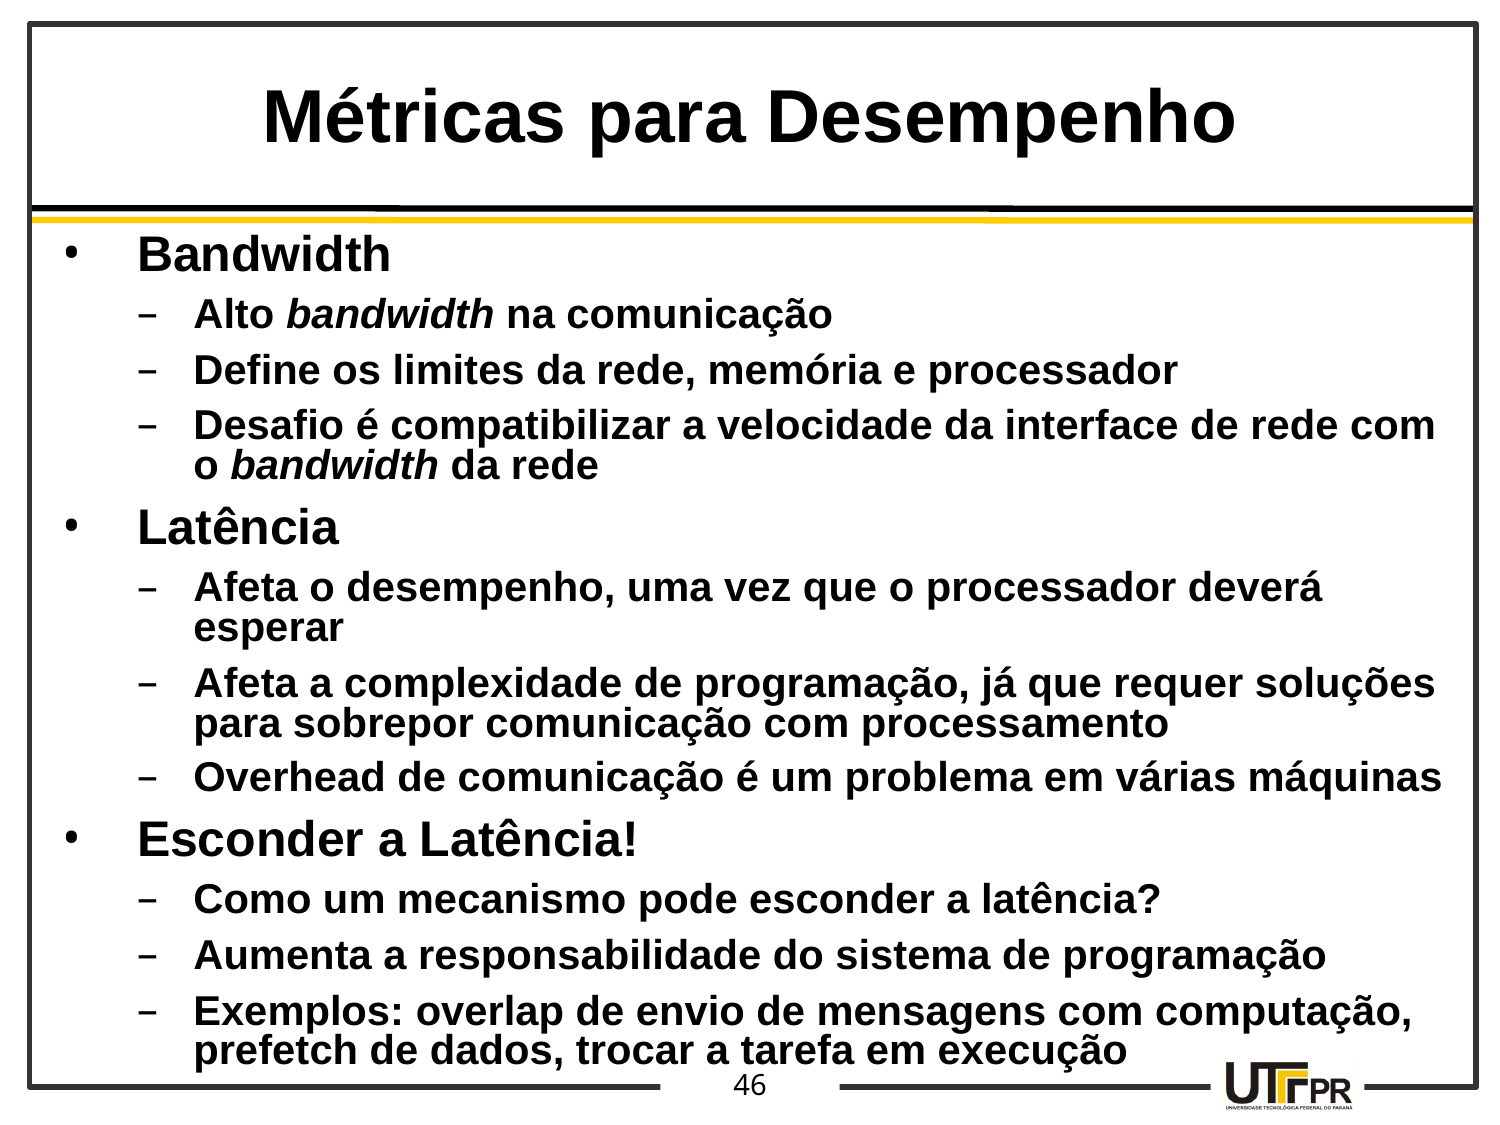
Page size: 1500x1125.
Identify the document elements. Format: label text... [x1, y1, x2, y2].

title Métricas para Desempenho [162, 48, 1338, 185]
list Bandwidth Alto bandwidth na comunicação Define os limites da rede, memória e processador Desafio é compatibilizar a velocidade da interface de rede com o bandwidth da rede Latência Afeta o desempenho, uma vez que o processador deverá esperar Afeta a complexidade de programação, já que requer soluções para sobrepor comunicação com processamento Overhead de comunicação é um problema em várias máquinas Esconder a Latência! Como um mecanismo pode esconder a latência? Aumenta a responsabilidade do sistema de programação Exemplos: overlap de envio de mensagens com computação, prefetch de dados, trocar a tarefa em execução [47, 225, 1477, 1093]
picture [1225, 1093, 1353, 1110]
